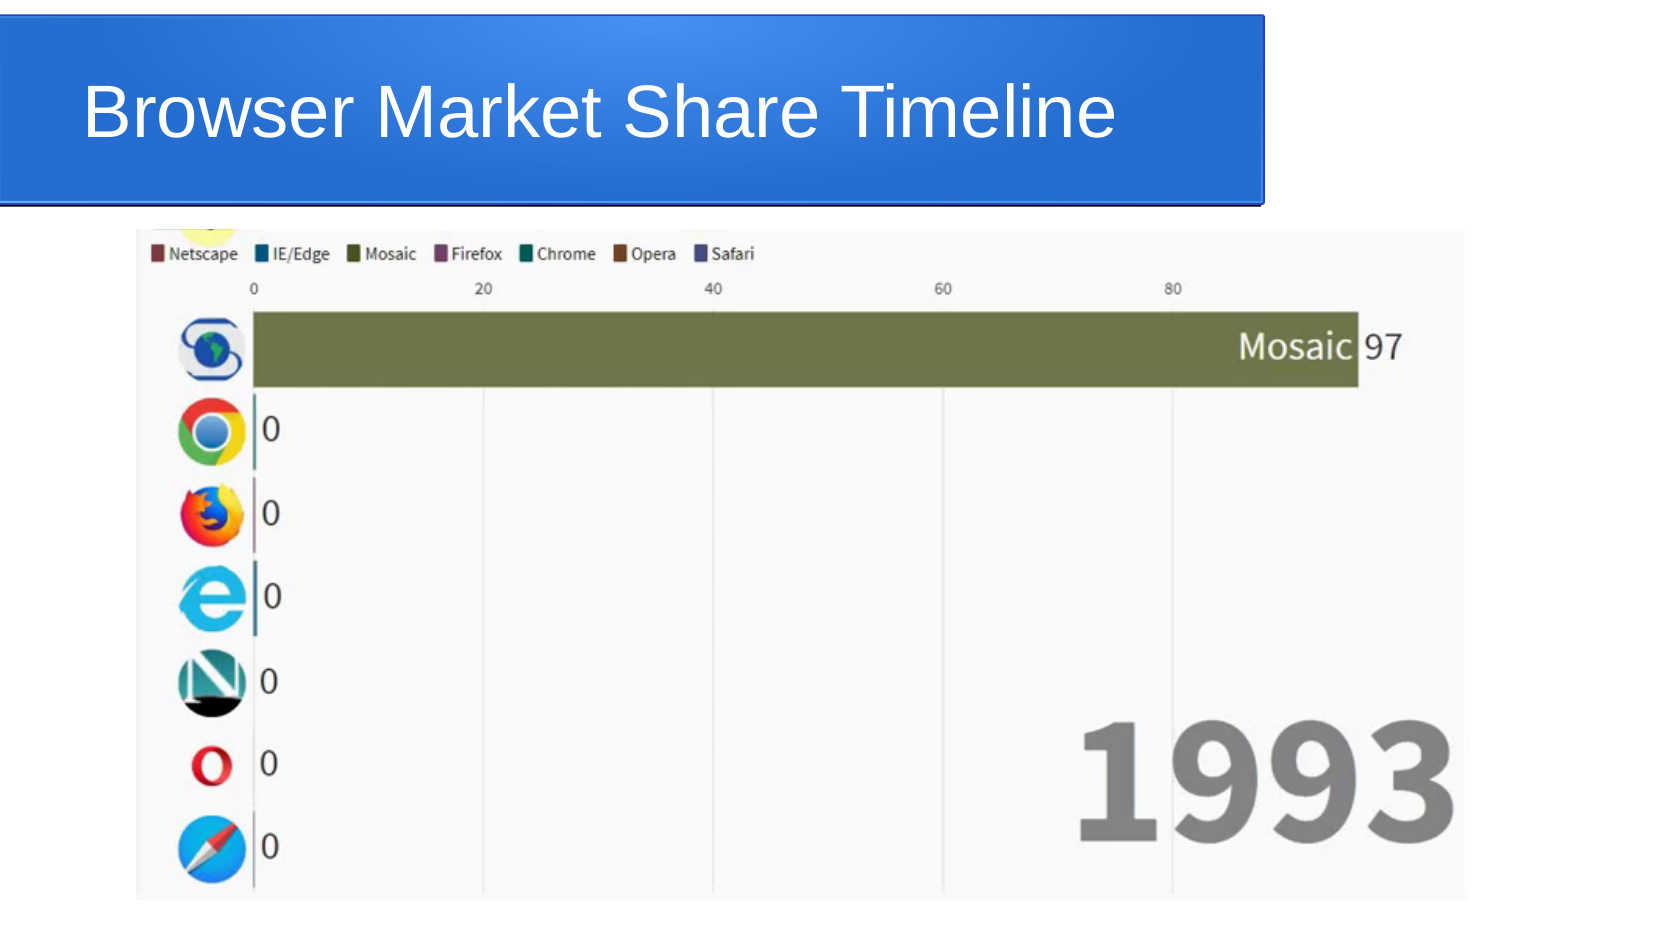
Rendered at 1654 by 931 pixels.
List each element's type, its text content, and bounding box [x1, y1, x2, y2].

title Browser Market Share Timeline [82, 35, 1235, 189]
text_box [135, 228, 1470, 901]
